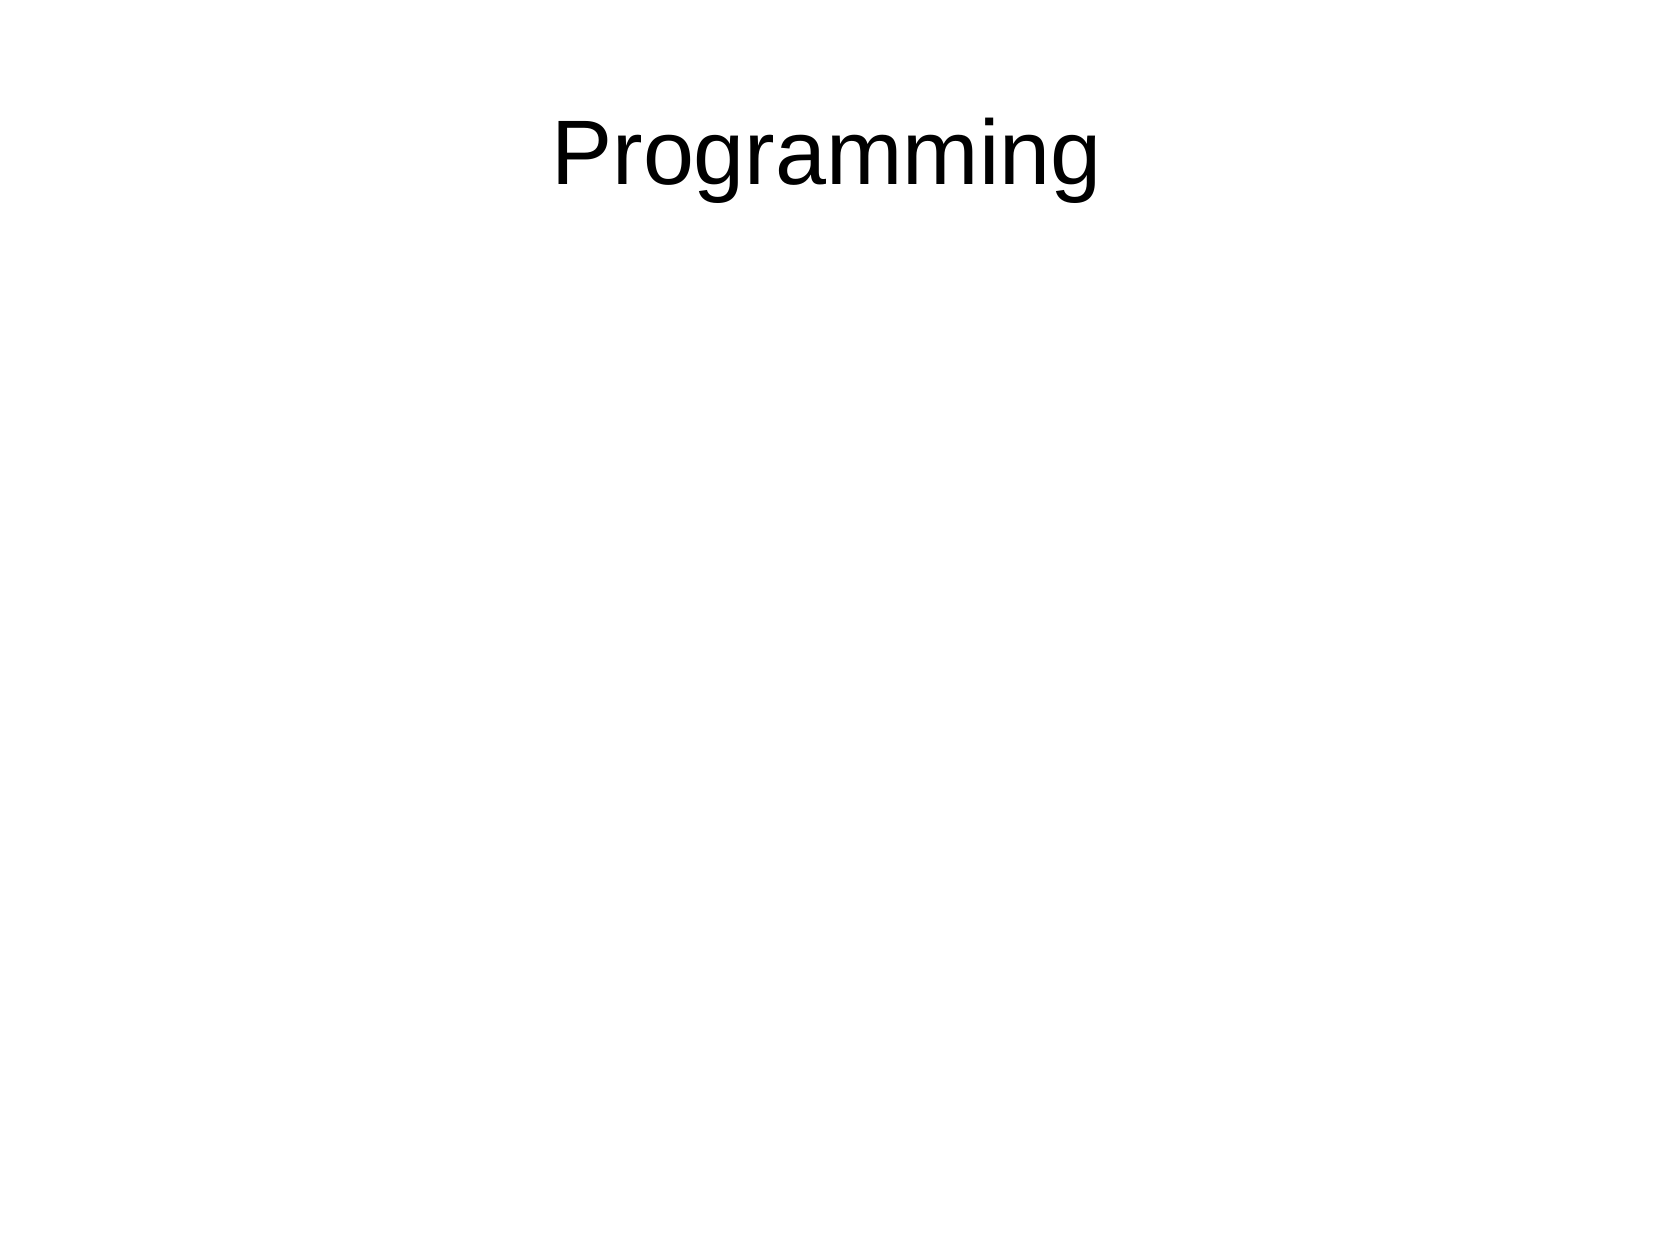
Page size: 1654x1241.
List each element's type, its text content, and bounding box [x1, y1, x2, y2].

title Programming [82, 49, 1571, 257]
